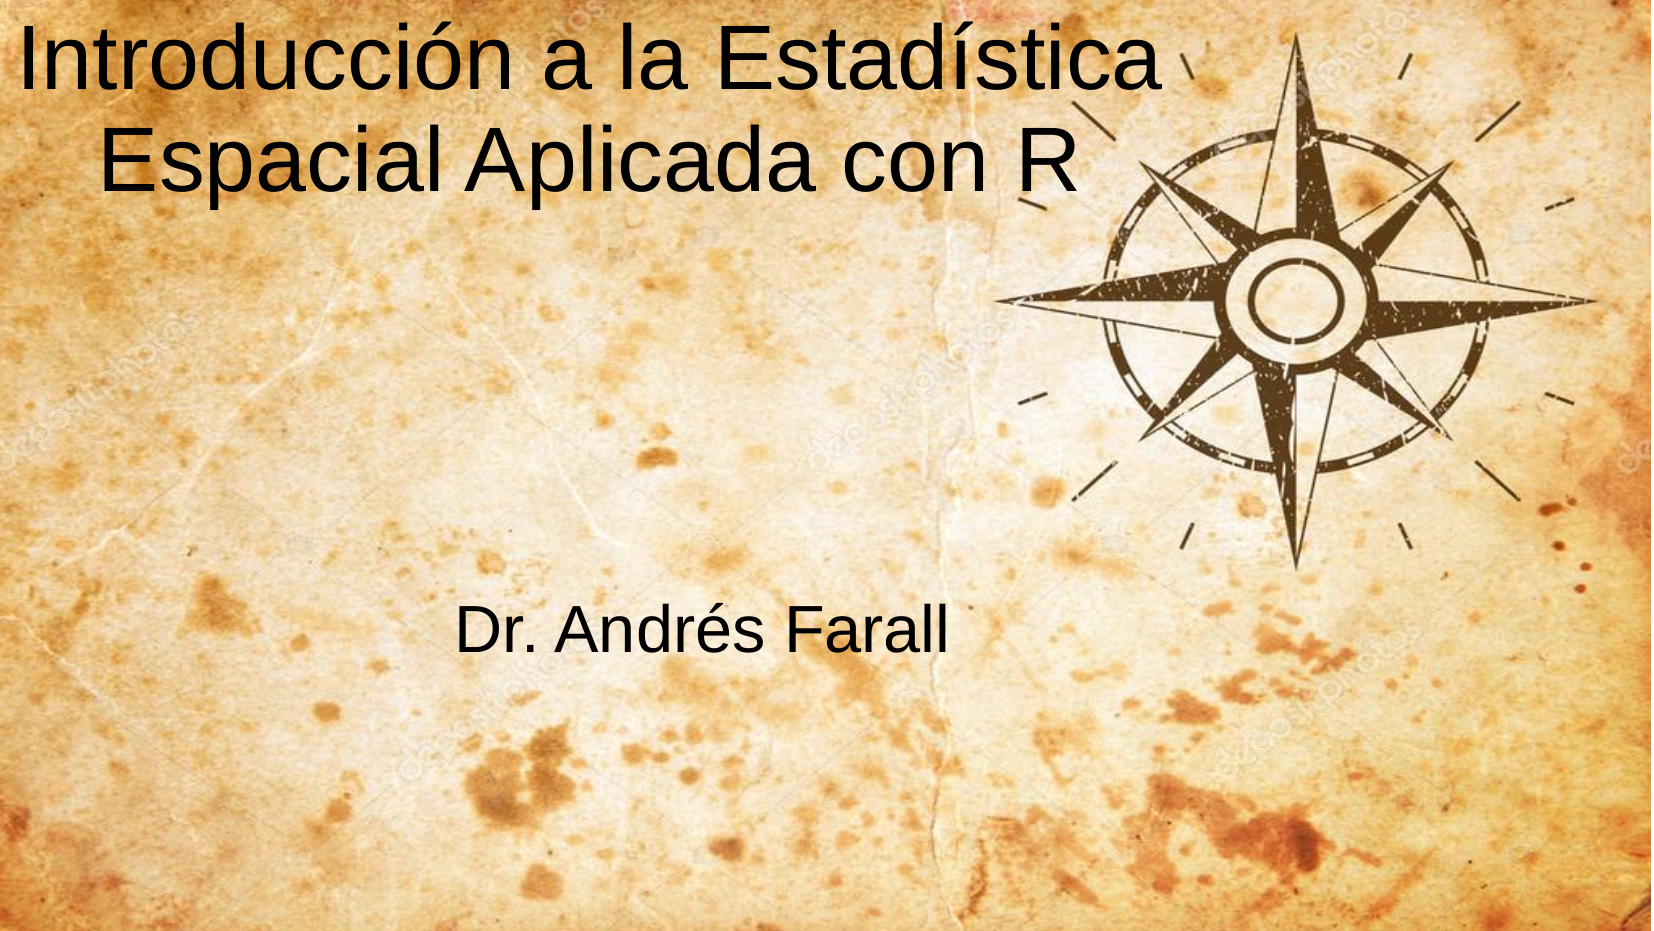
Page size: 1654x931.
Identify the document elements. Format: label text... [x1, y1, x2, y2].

subtitle Dr. Andrés Farall [0, 359, 1447, 899]
title Introducción a la Estadística Espacial Aplicada con R [0, 6, 1335, 212]
picture [0, 0, 1651, 931]
